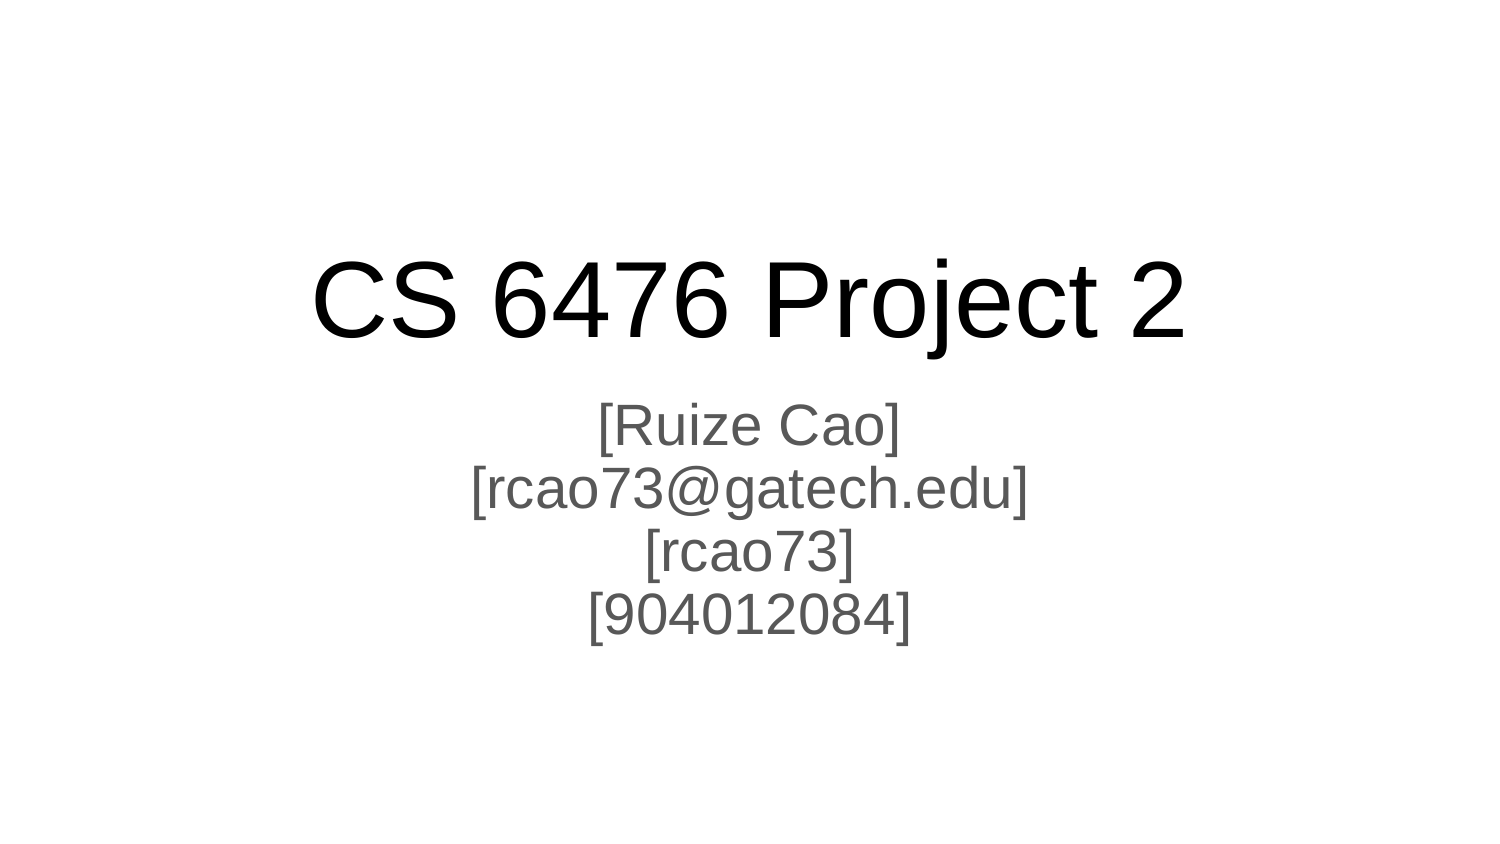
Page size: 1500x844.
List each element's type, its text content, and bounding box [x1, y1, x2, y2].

list [Ruize Cao] [rcao73@gatech.edu] [rcao73] [904012084] [51, 380, 1449, 676]
title CS 6476 Project 2 [51, 37, 1449, 375]
